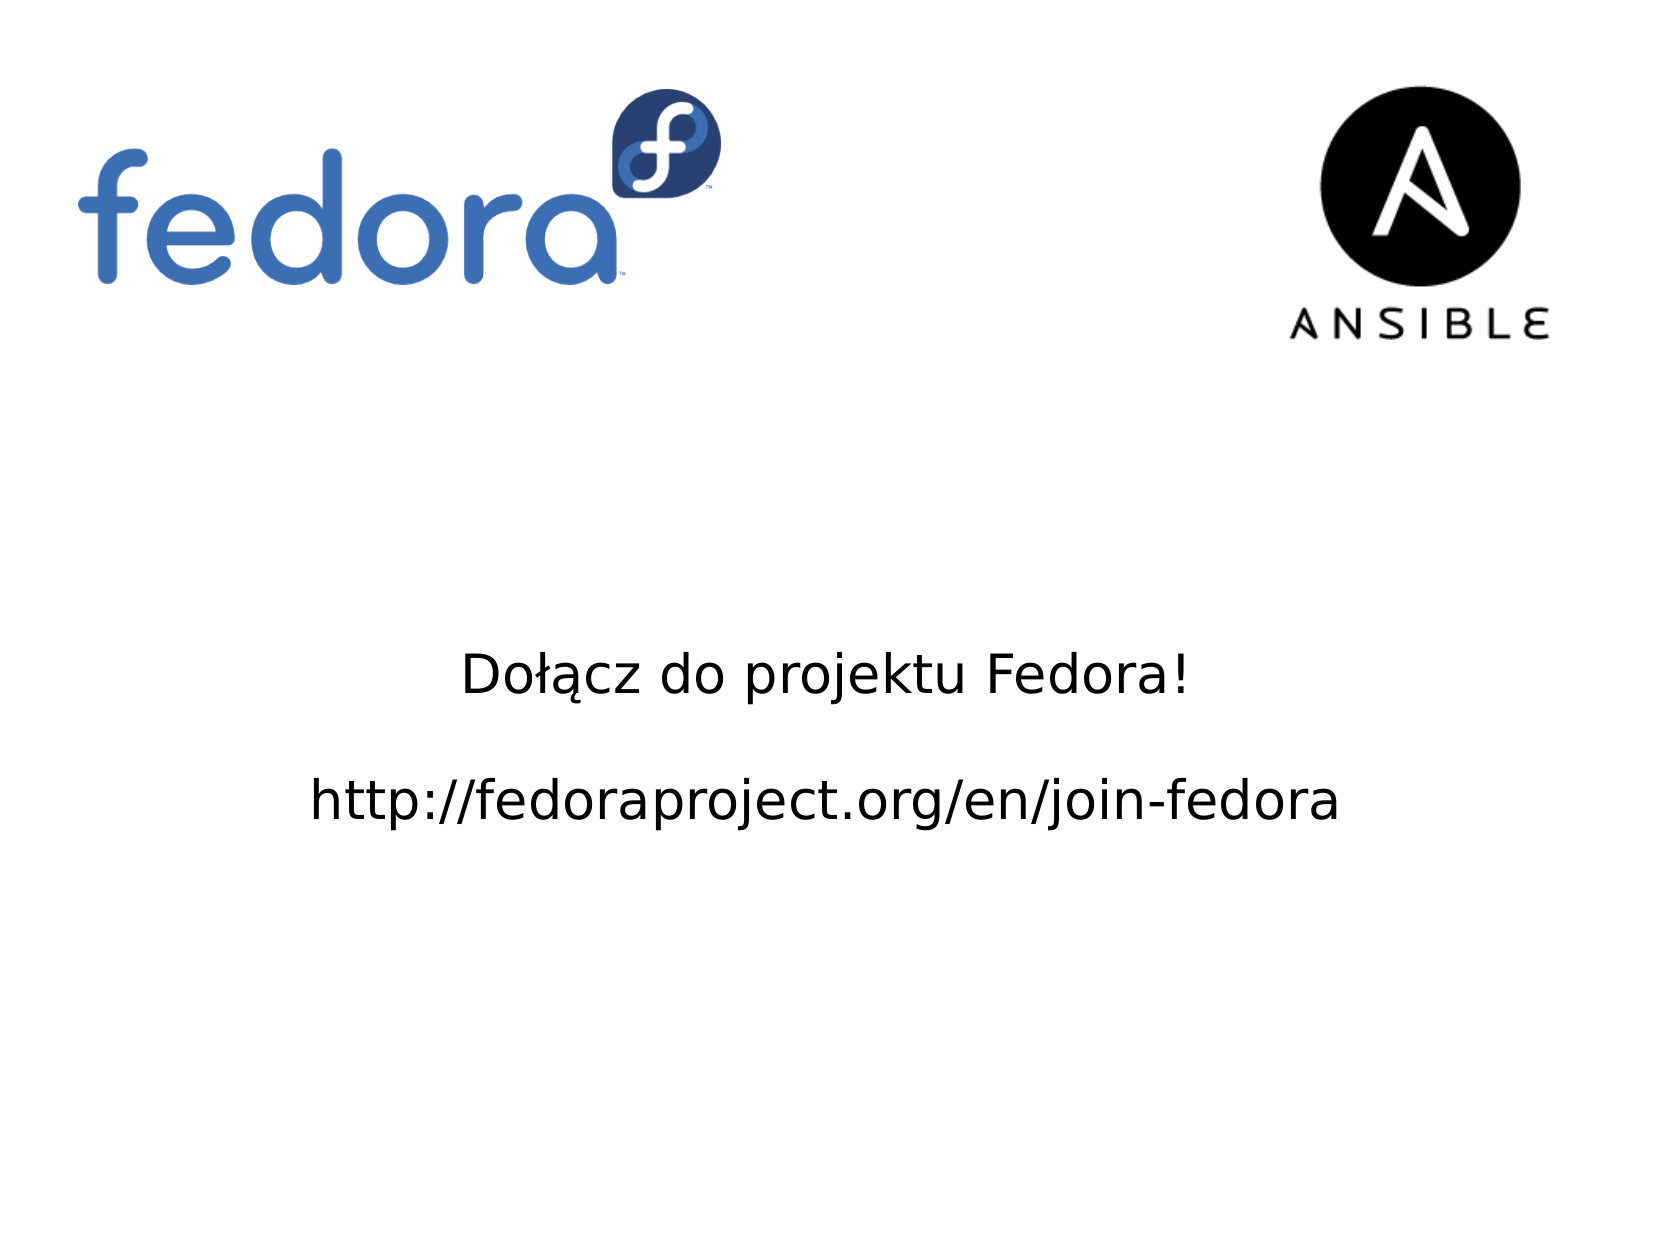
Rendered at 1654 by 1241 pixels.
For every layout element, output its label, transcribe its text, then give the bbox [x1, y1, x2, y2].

picture [1262, 59, 1576, 373]
picture [78, 89, 721, 285]
text_box Dołącz do projektu Fedora! http://fedoraproject.org/en/join-fedora [294, 635, 1359, 840]
